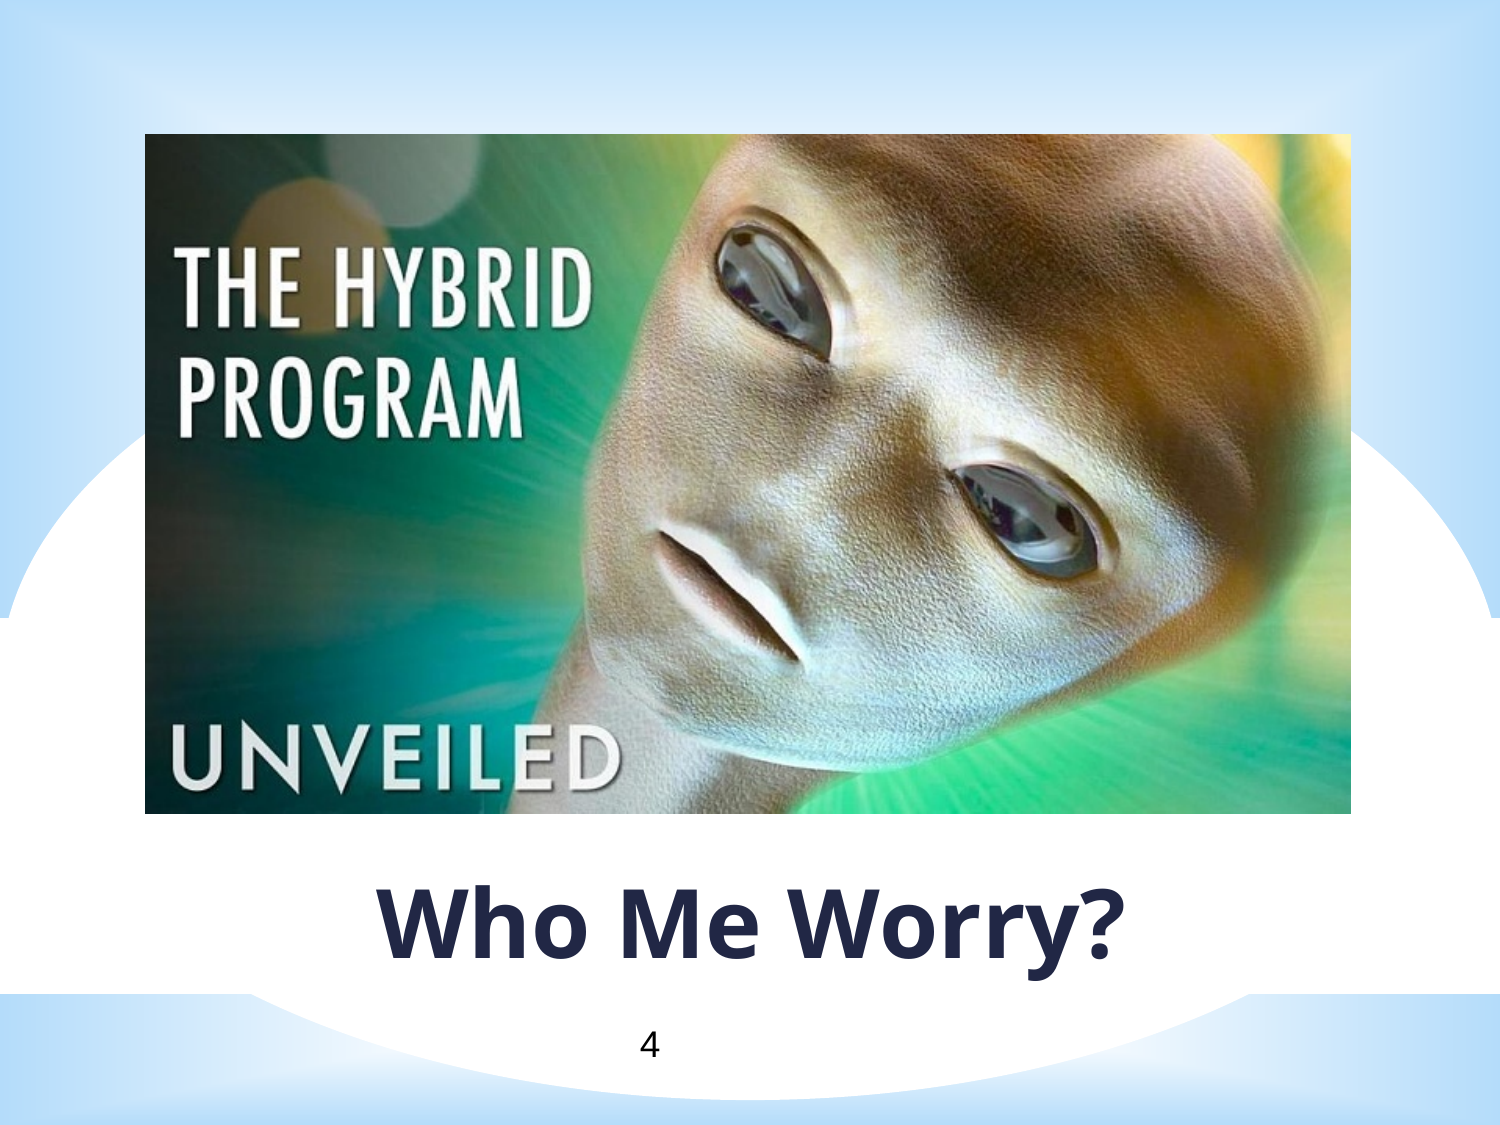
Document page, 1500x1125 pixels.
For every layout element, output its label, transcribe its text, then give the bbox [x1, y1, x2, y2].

picture [0, 968, 1500, 1125]
picture [0, 0, 1500, 897]
title Who Me Worry? [107, 855, 1396, 968]
text_box <number> [624, 1012, 925, 1073]
